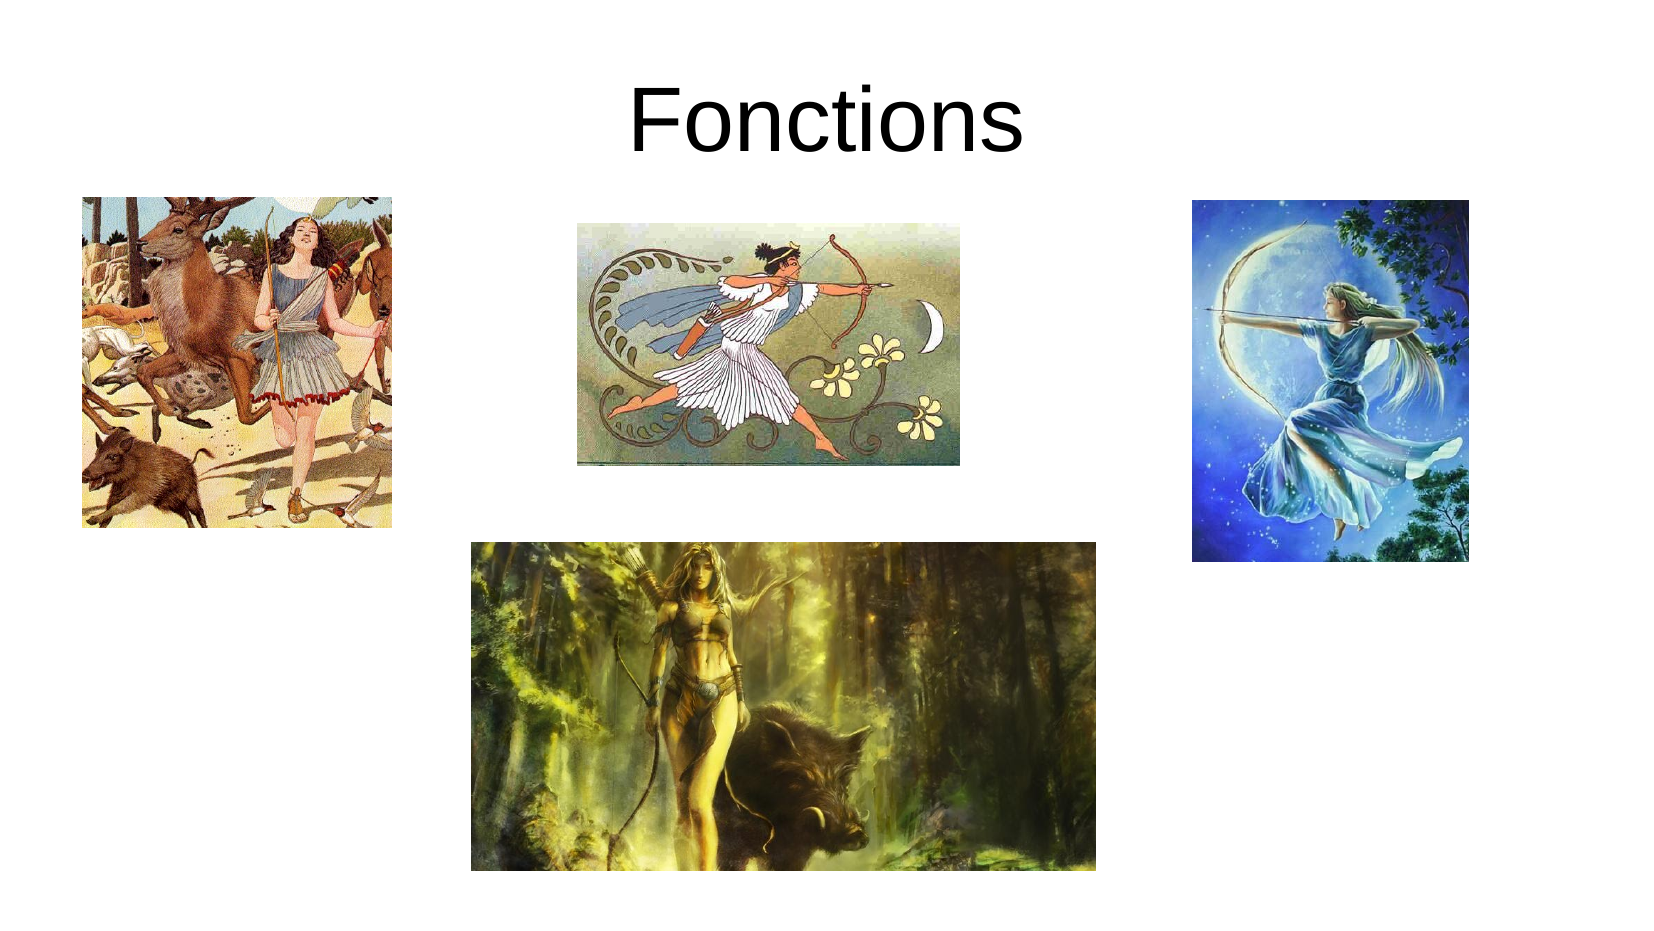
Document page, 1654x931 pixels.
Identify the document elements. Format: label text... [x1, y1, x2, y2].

picture [577, 223, 960, 466]
picture [82, 197, 392, 528]
picture [471, 542, 1096, 871]
title Fonctions [82, 37, 1571, 193]
picture [1192, 200, 1469, 562]
